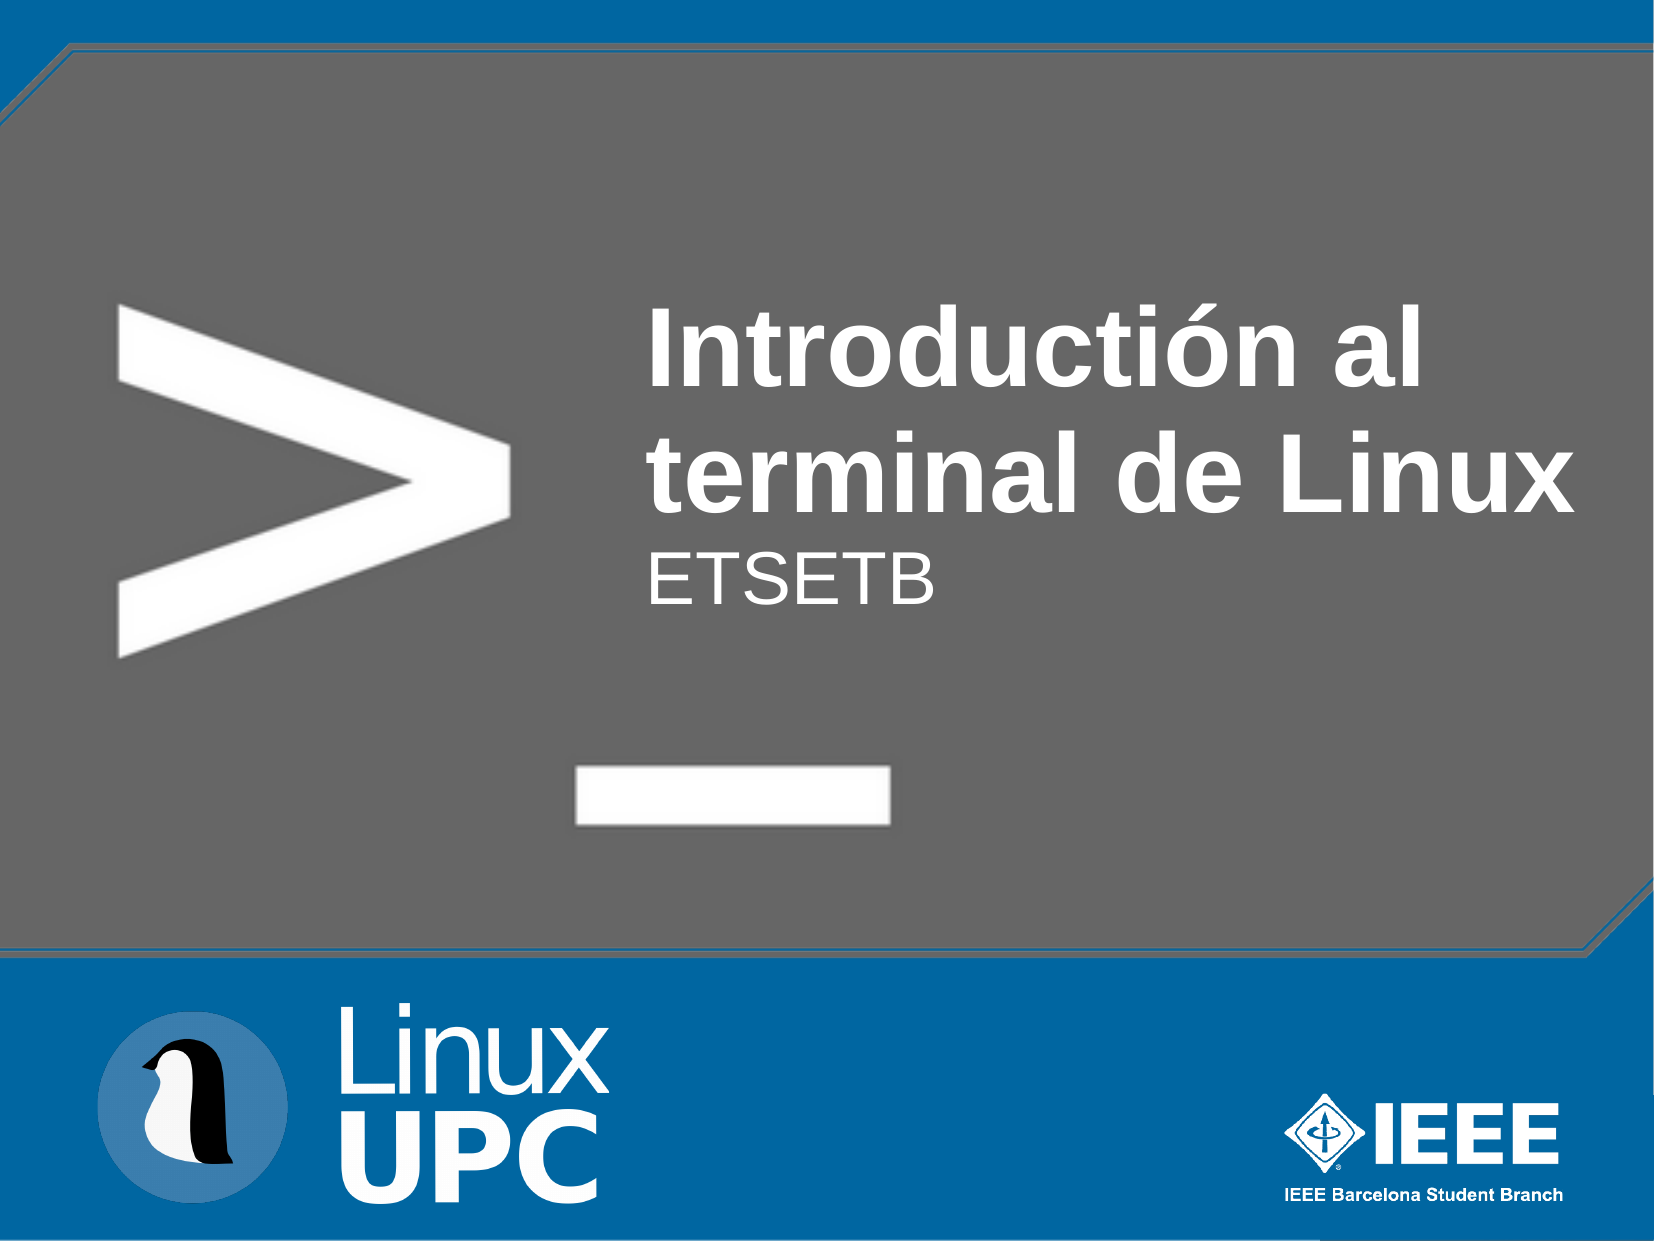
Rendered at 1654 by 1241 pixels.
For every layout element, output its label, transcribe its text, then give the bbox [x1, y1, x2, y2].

title Introductión al terminal de Linux ETSETB [645, 285, 1654, 621]
picture [0, 0, 1654, 1241]
